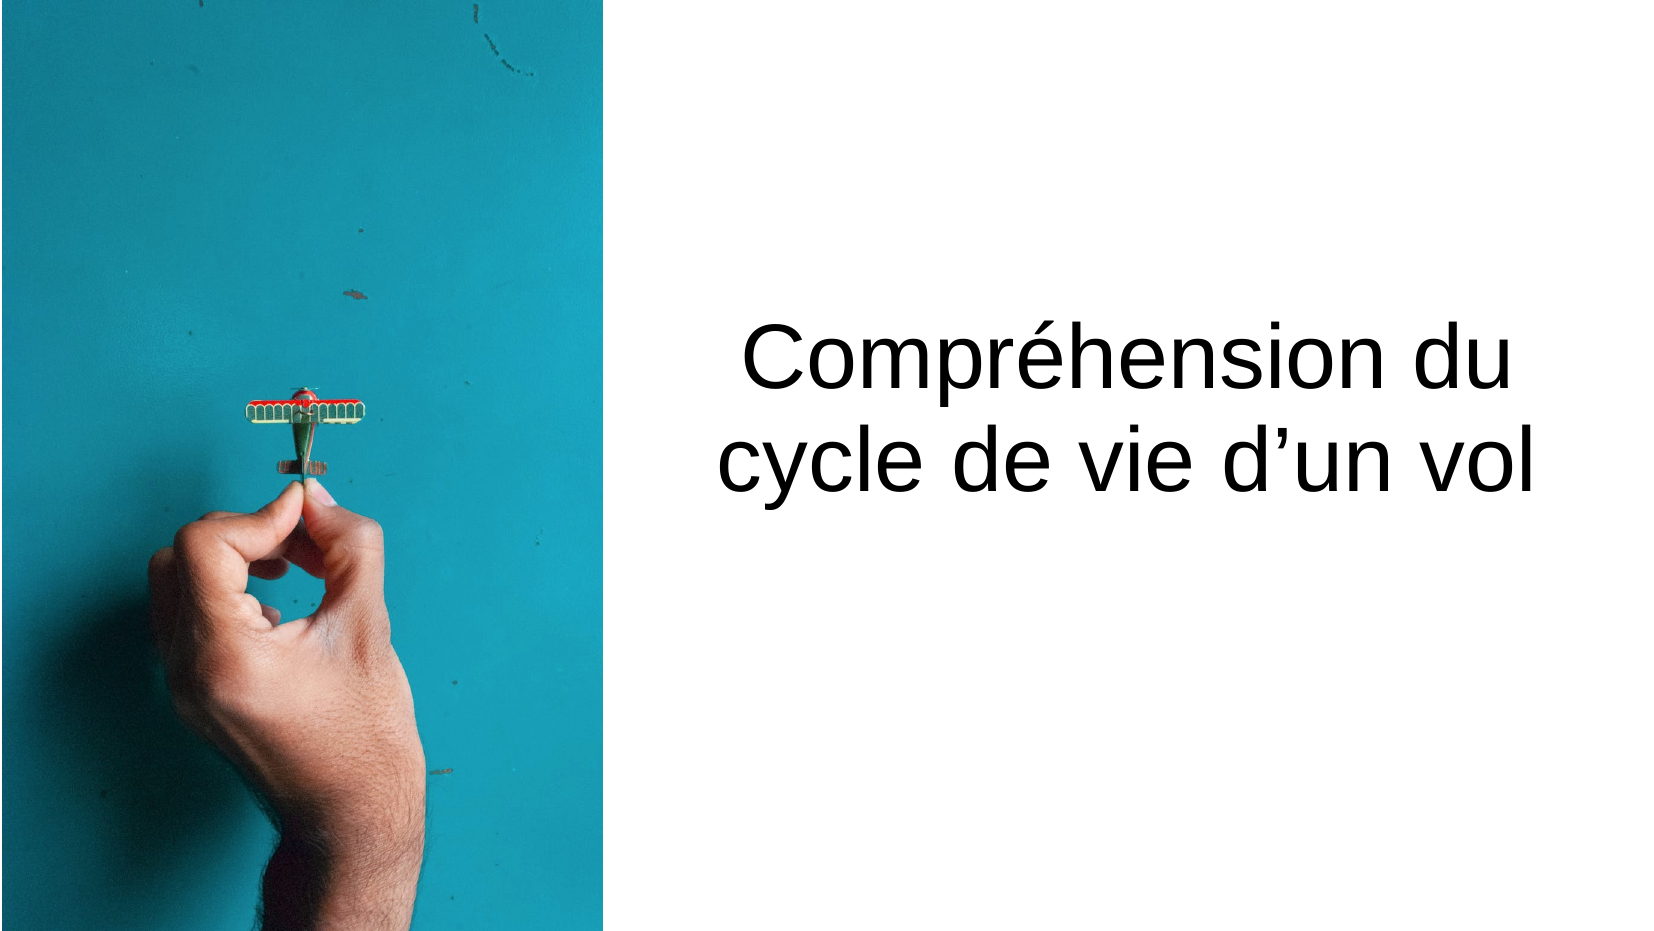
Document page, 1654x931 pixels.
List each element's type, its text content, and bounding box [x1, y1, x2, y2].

picture [2, 0, 603, 931]
title Compréhension du cycle de vie d’un vol [685, 37, 1571, 780]
